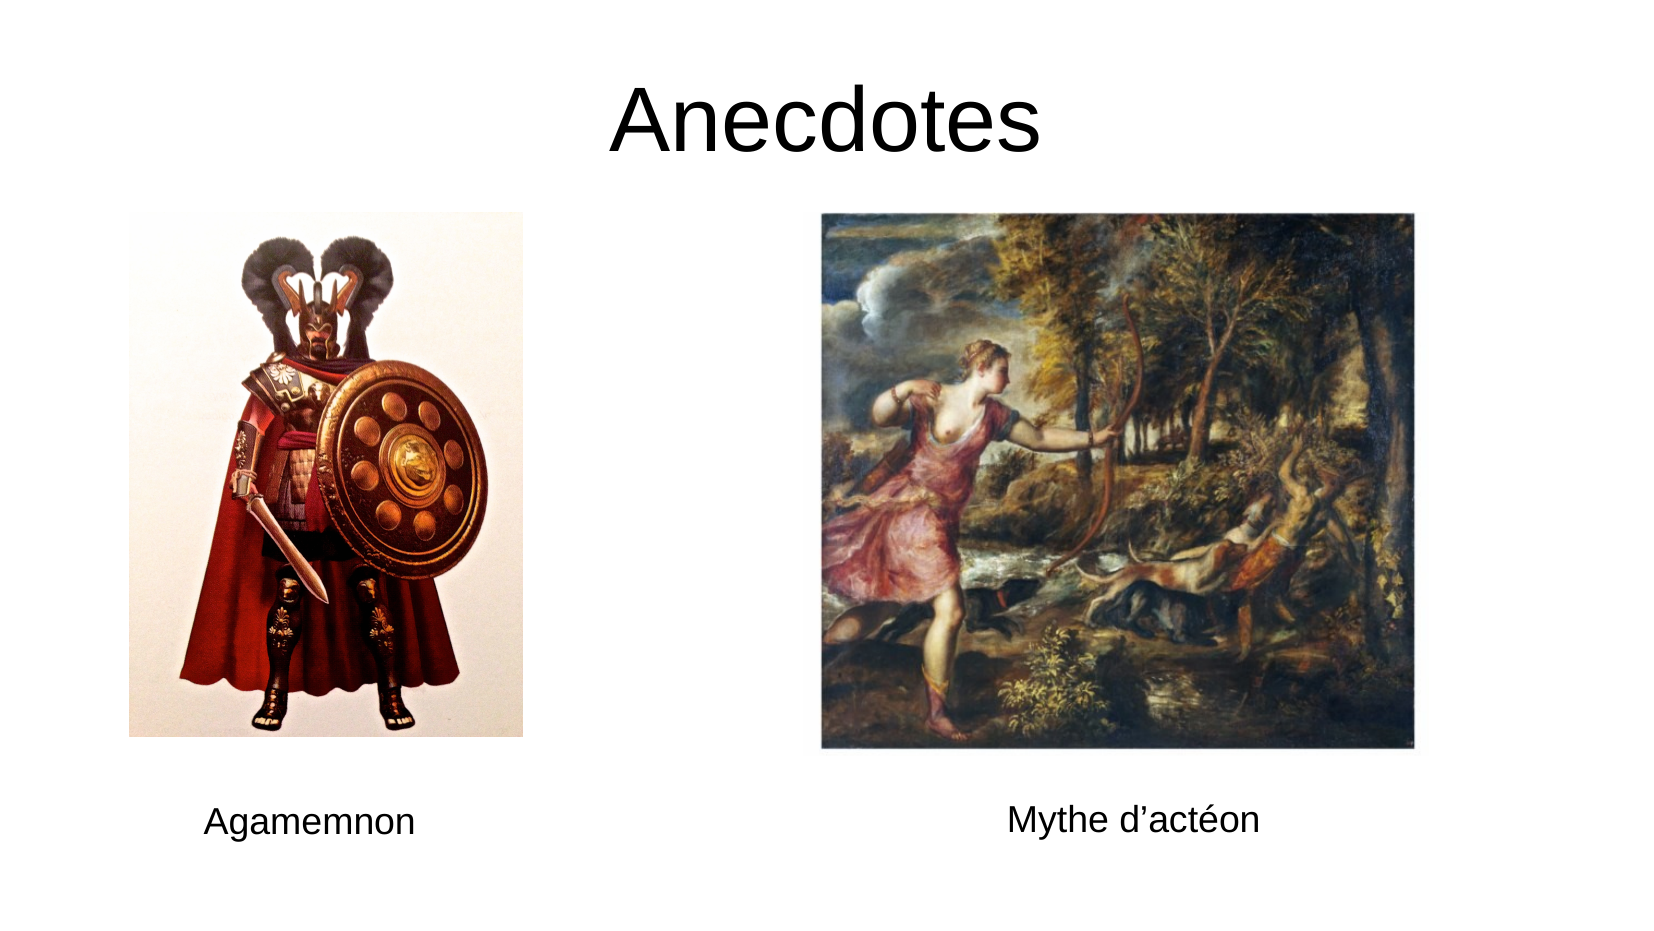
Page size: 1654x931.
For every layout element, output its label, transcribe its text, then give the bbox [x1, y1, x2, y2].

title Anecdotes [82, 37, 1571, 193]
text_box Mythe d’actéon [992, 791, 1276, 849]
picture [803, 212, 1429, 756]
text_box Agamemnon [188, 793, 438, 851]
picture [129, 212, 523, 737]
